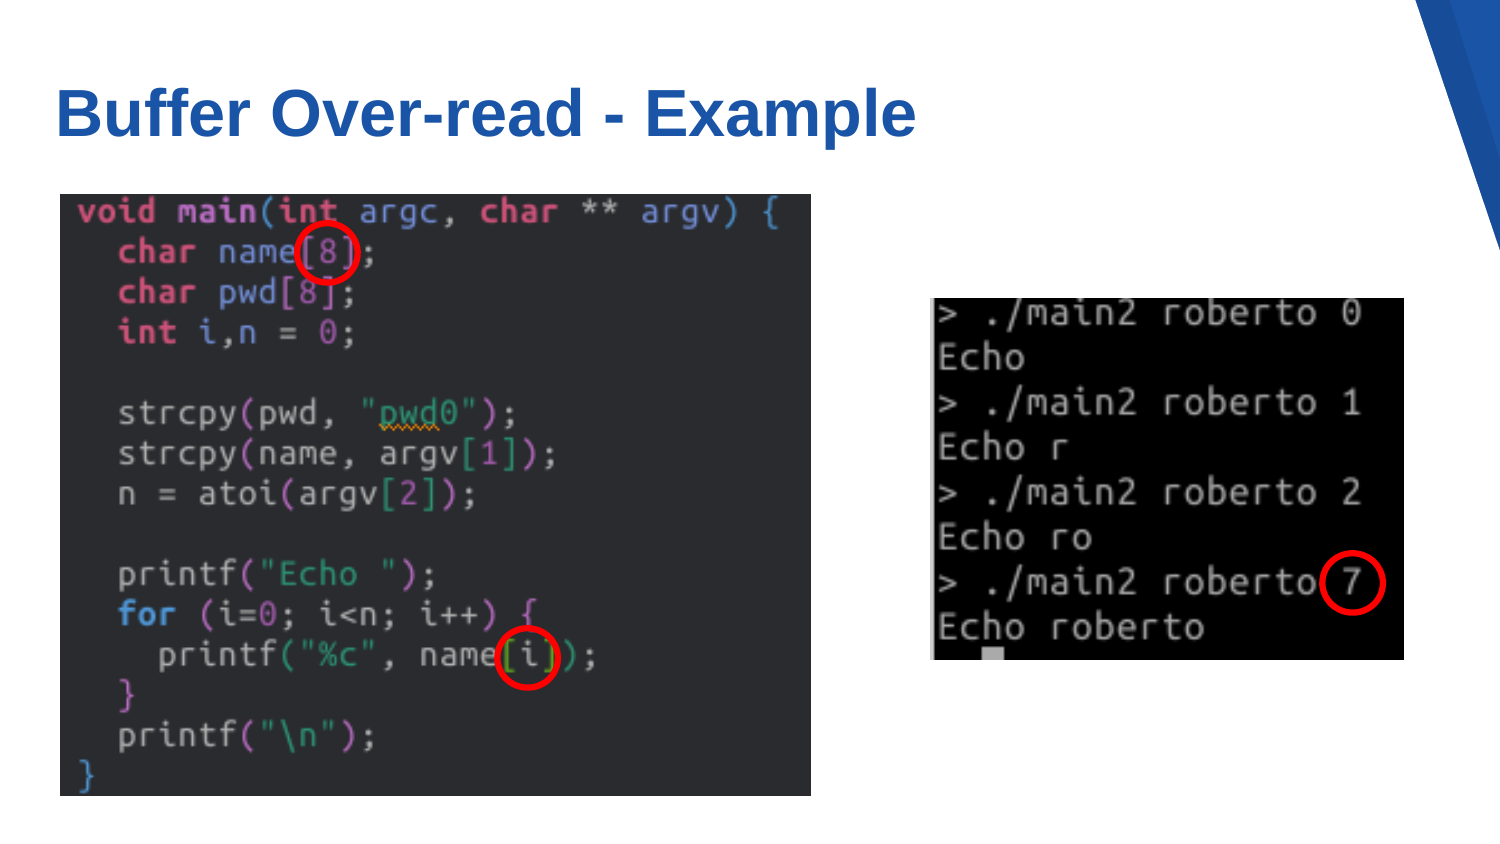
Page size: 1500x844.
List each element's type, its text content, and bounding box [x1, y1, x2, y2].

picture [60, 194, 811, 796]
picture [930, 298, 1404, 661]
title Buffer Over-read - Example [40, 97, 1231, 166]
